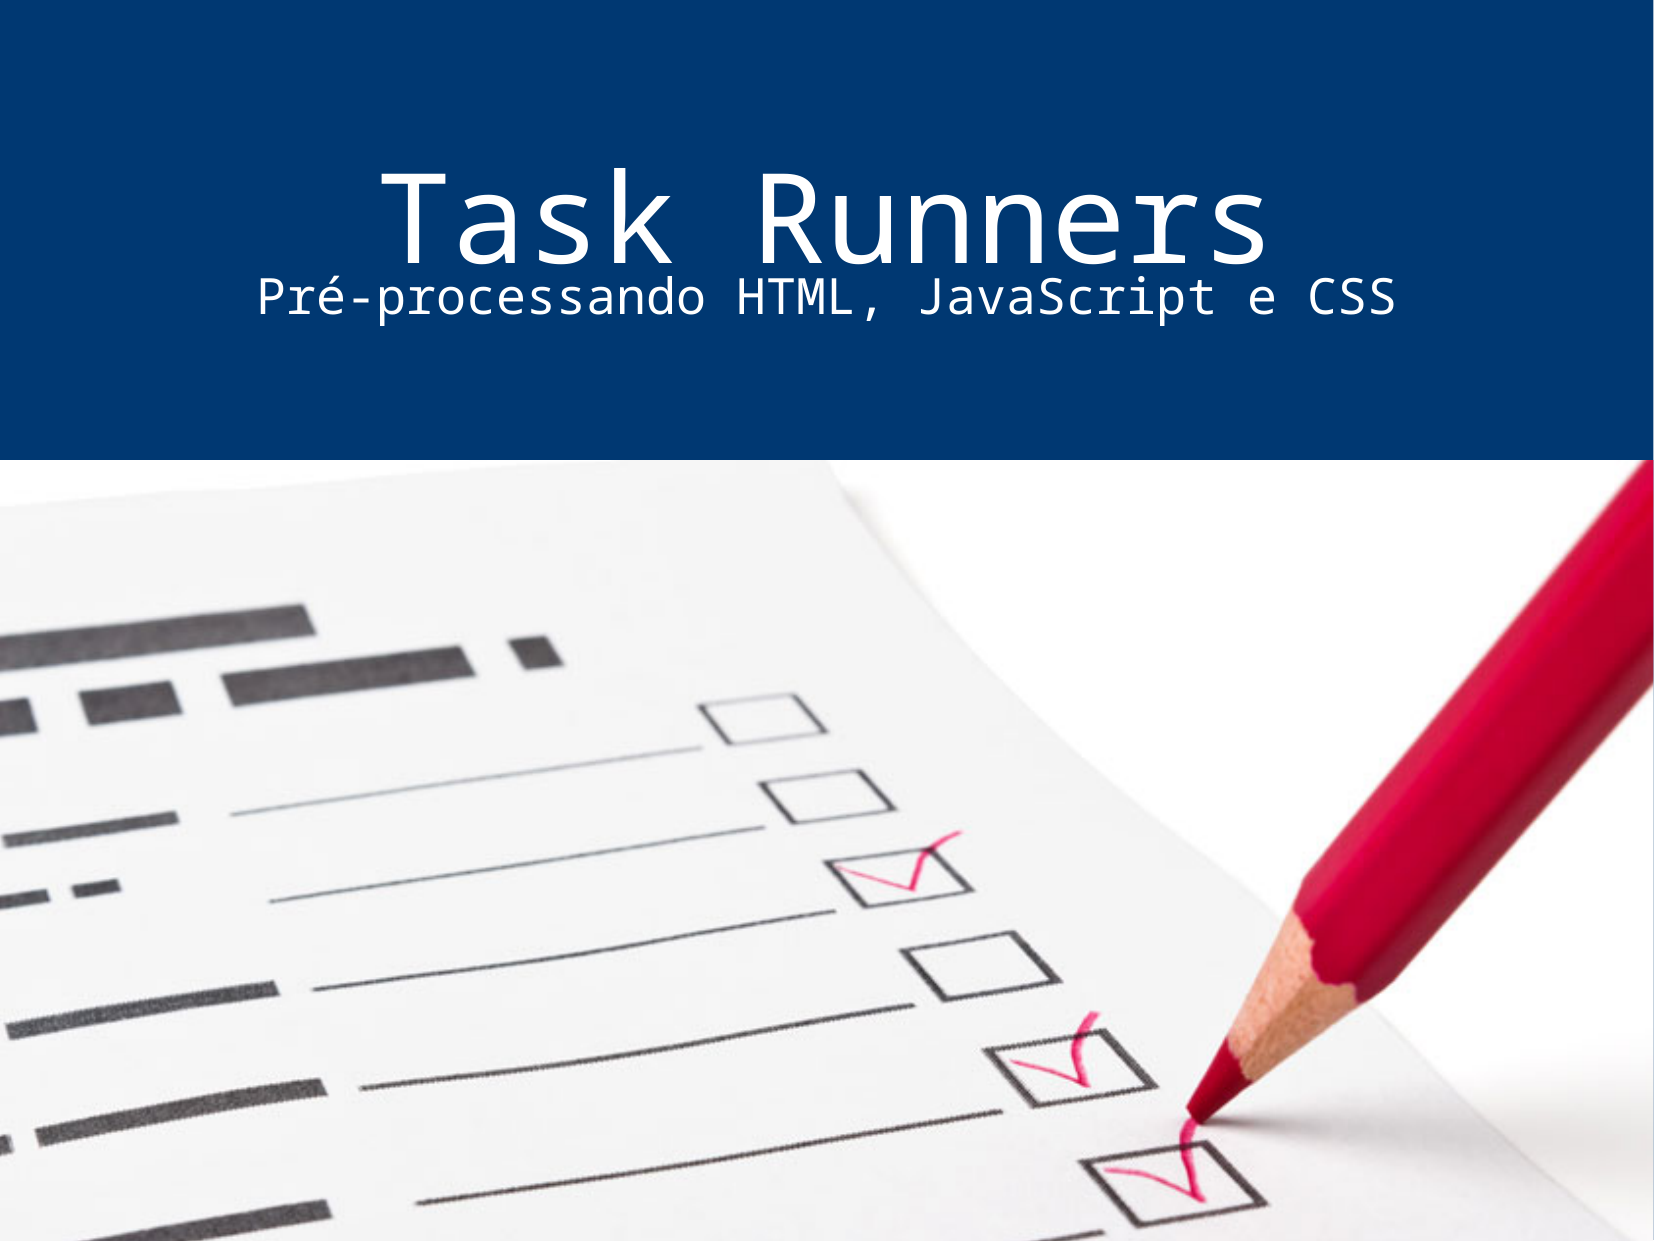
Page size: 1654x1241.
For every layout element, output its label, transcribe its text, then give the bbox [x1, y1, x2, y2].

text_box Pré-processando HTML, JavaScript e CSS [241, 253, 1412, 319]
picture [0, 460, 1654, 1241]
text_box Task Runners [361, 122, 1292, 253]
